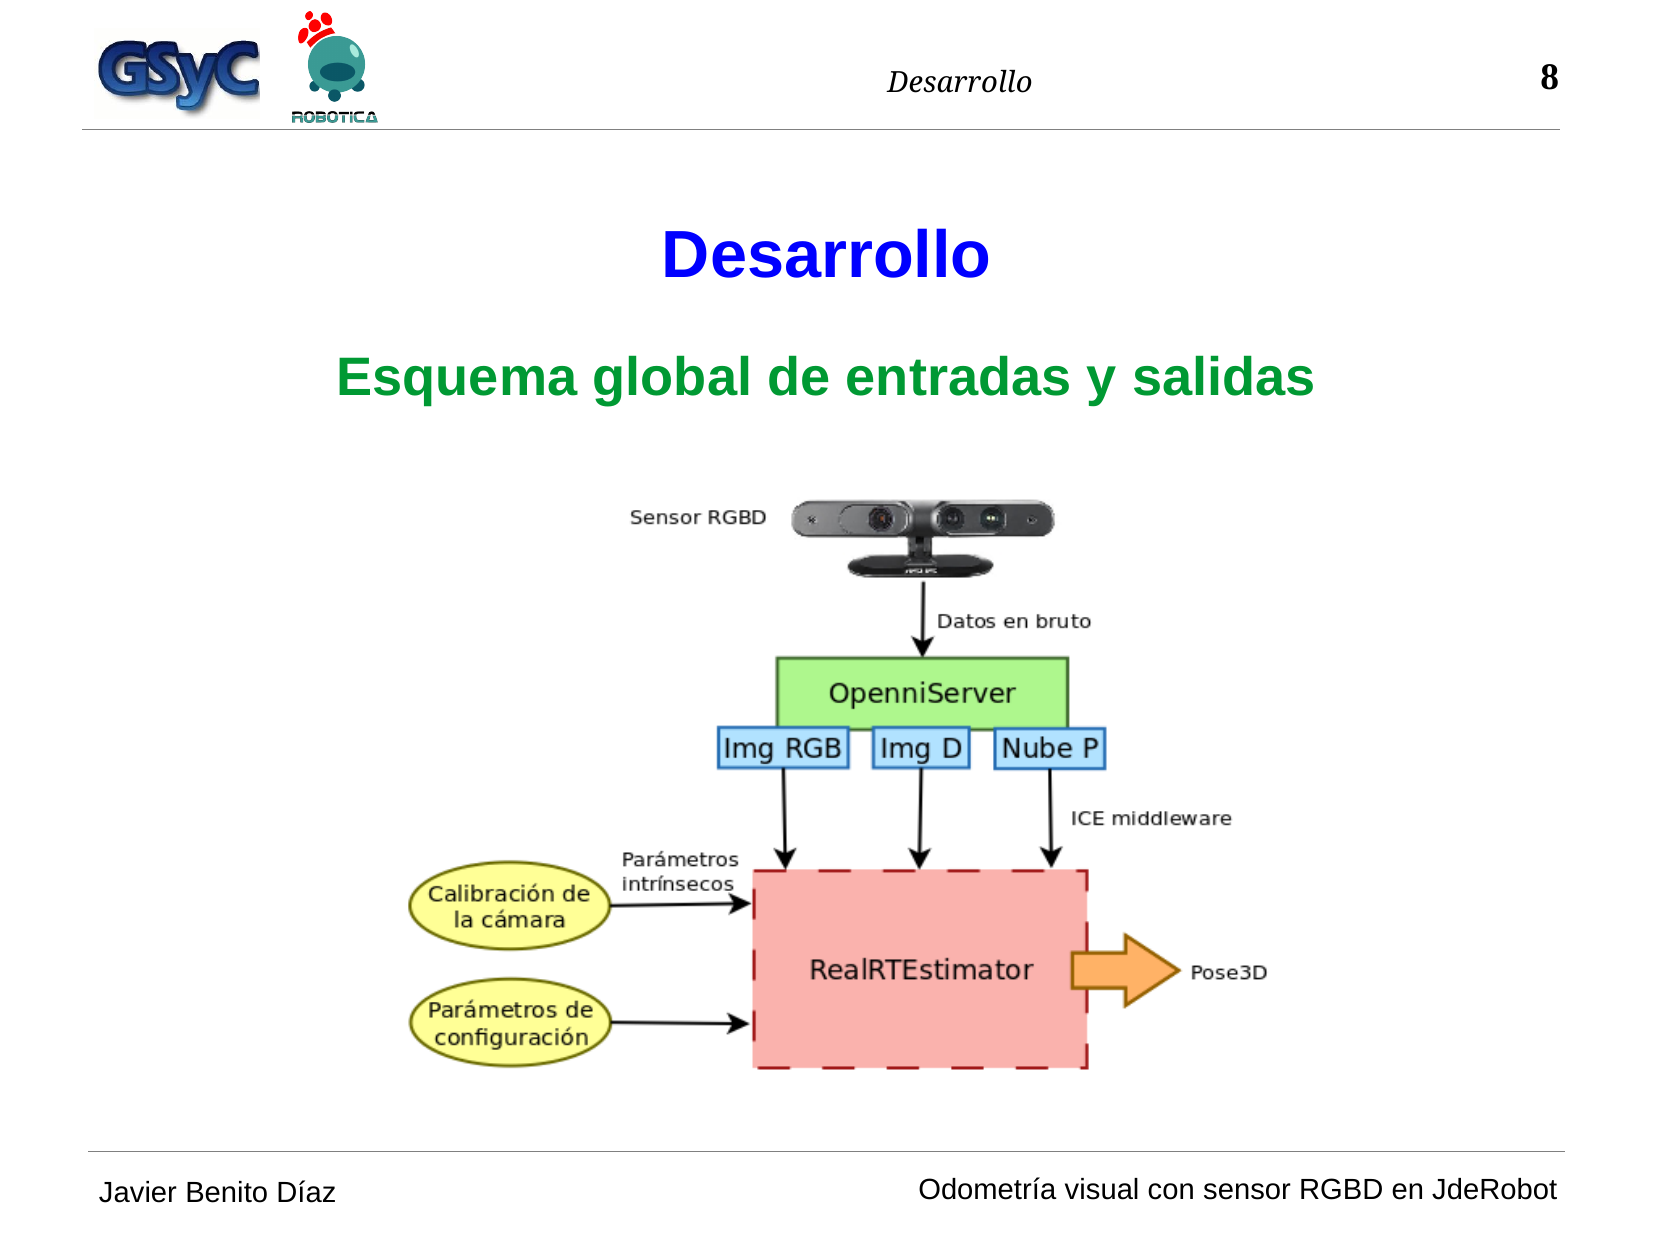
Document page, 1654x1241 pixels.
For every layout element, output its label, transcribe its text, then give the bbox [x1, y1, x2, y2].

title Esquema global de entradas y salidas [82, 324, 1571, 532]
picture [407, 425, 1270, 1111]
picture [292, 11, 378, 123]
picture [94, 28, 260, 119]
text_box Desarrollo [709, 53, 1211, 103]
title Desarrollo [88, 216, 1565, 324]
